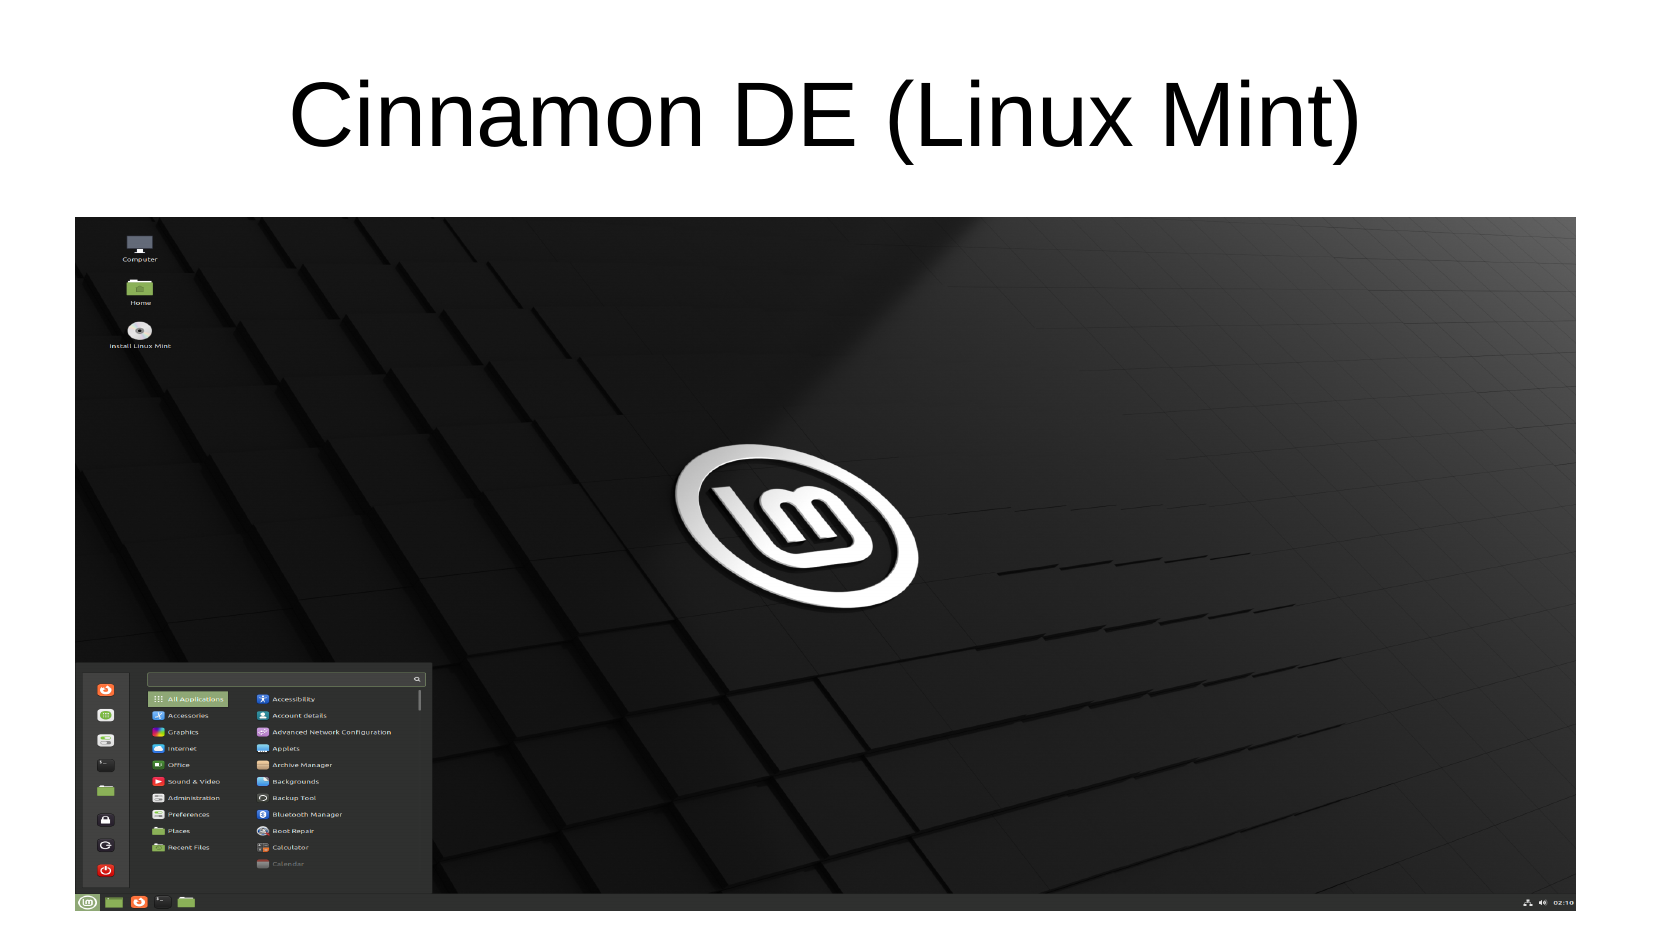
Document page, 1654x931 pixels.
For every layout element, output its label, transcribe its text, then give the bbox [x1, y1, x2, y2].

title Cinnamon DE (Linux Mint) [82, 37, 1571, 193]
picture [75, 217, 1576, 911]
